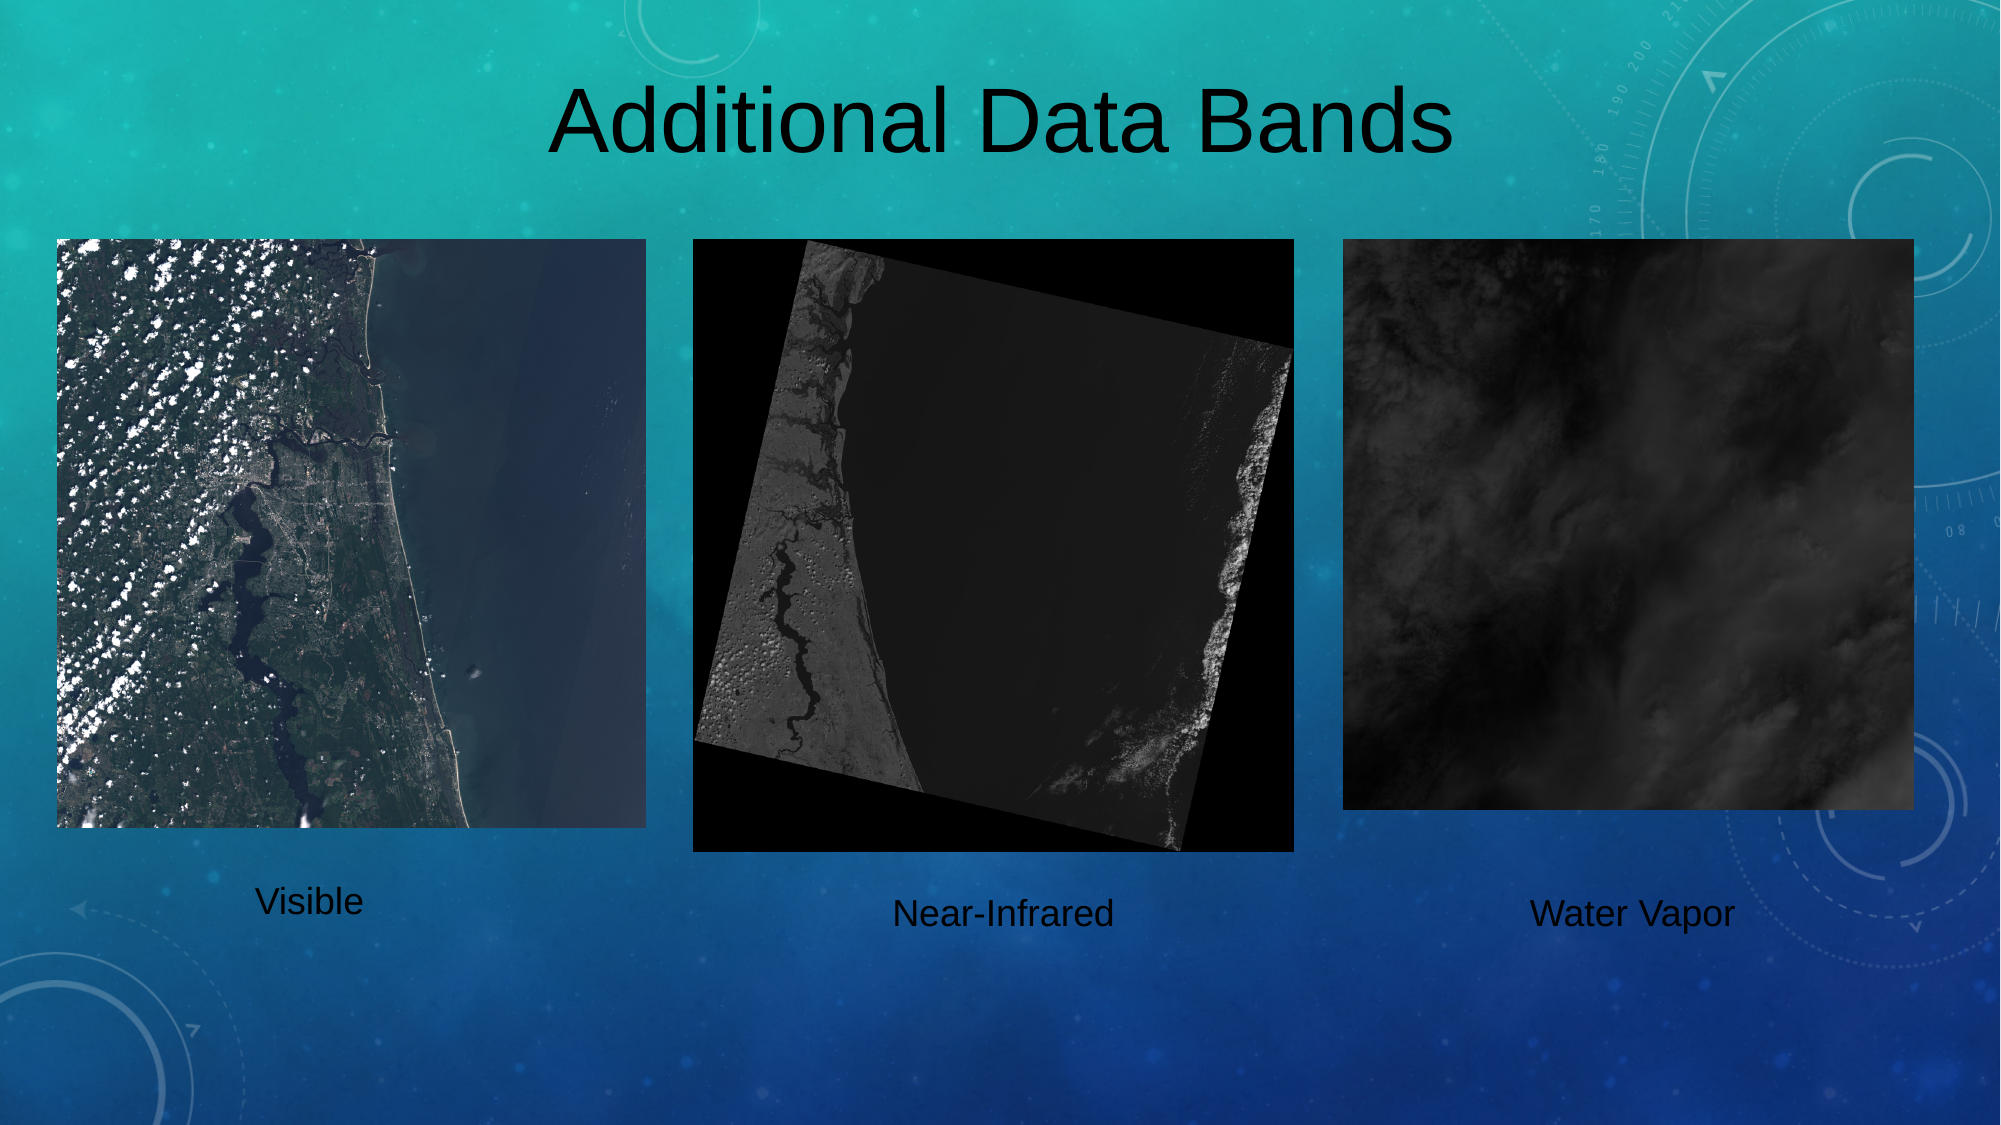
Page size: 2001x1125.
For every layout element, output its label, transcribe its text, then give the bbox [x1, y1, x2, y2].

text_box Near-Infrared [877, 885, 1131, 942]
text_box Additional Data Bands [533, 62, 1472, 180]
text_box Visible [240, 873, 380, 931]
text_box Water Vapor [1515, 885, 1751, 942]
picture [0, 0, 2001, 1125]
